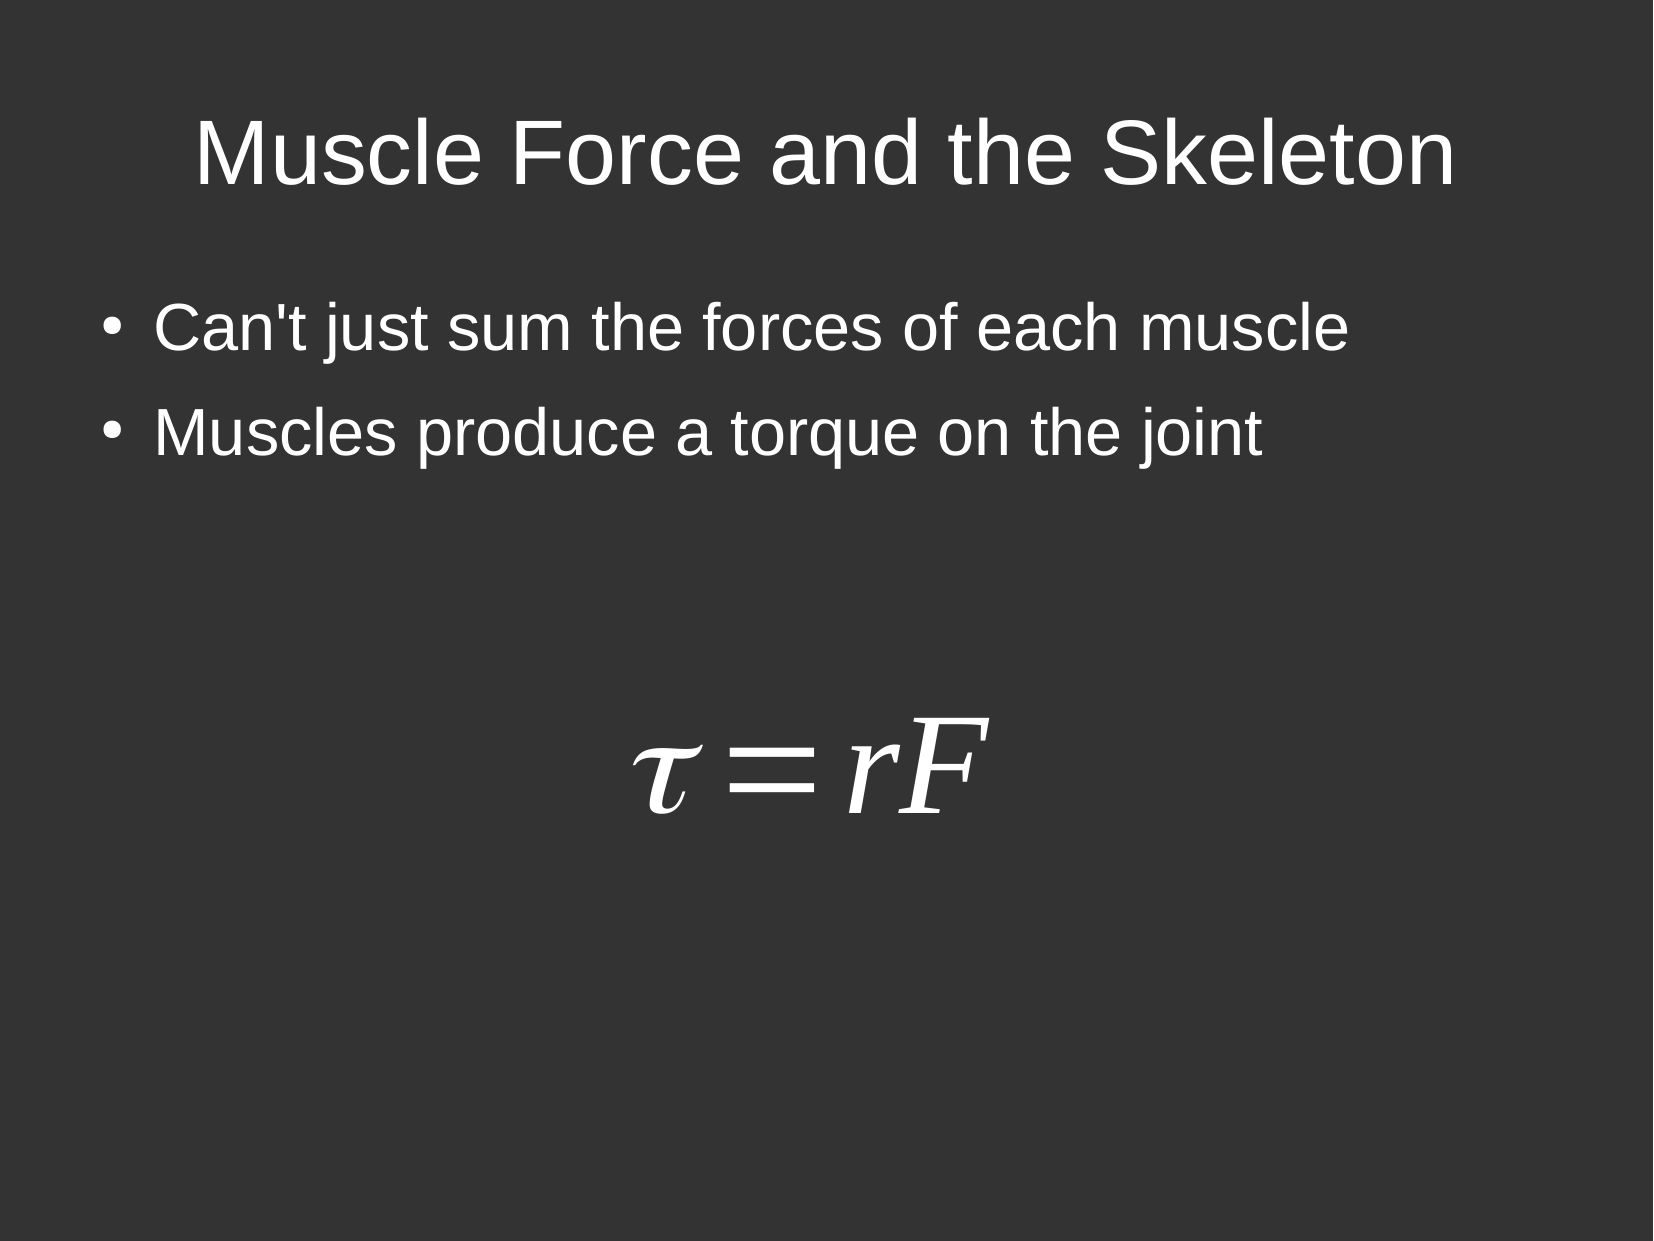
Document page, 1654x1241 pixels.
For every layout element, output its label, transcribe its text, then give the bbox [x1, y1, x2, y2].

list Can't just sum the forces of each muscle Muscles produce a torque on the joint [82, 290, 1571, 1109]
chart [587, 686, 1038, 853]
title Muscle Force and the Skeleton [82, 49, 1571, 257]
